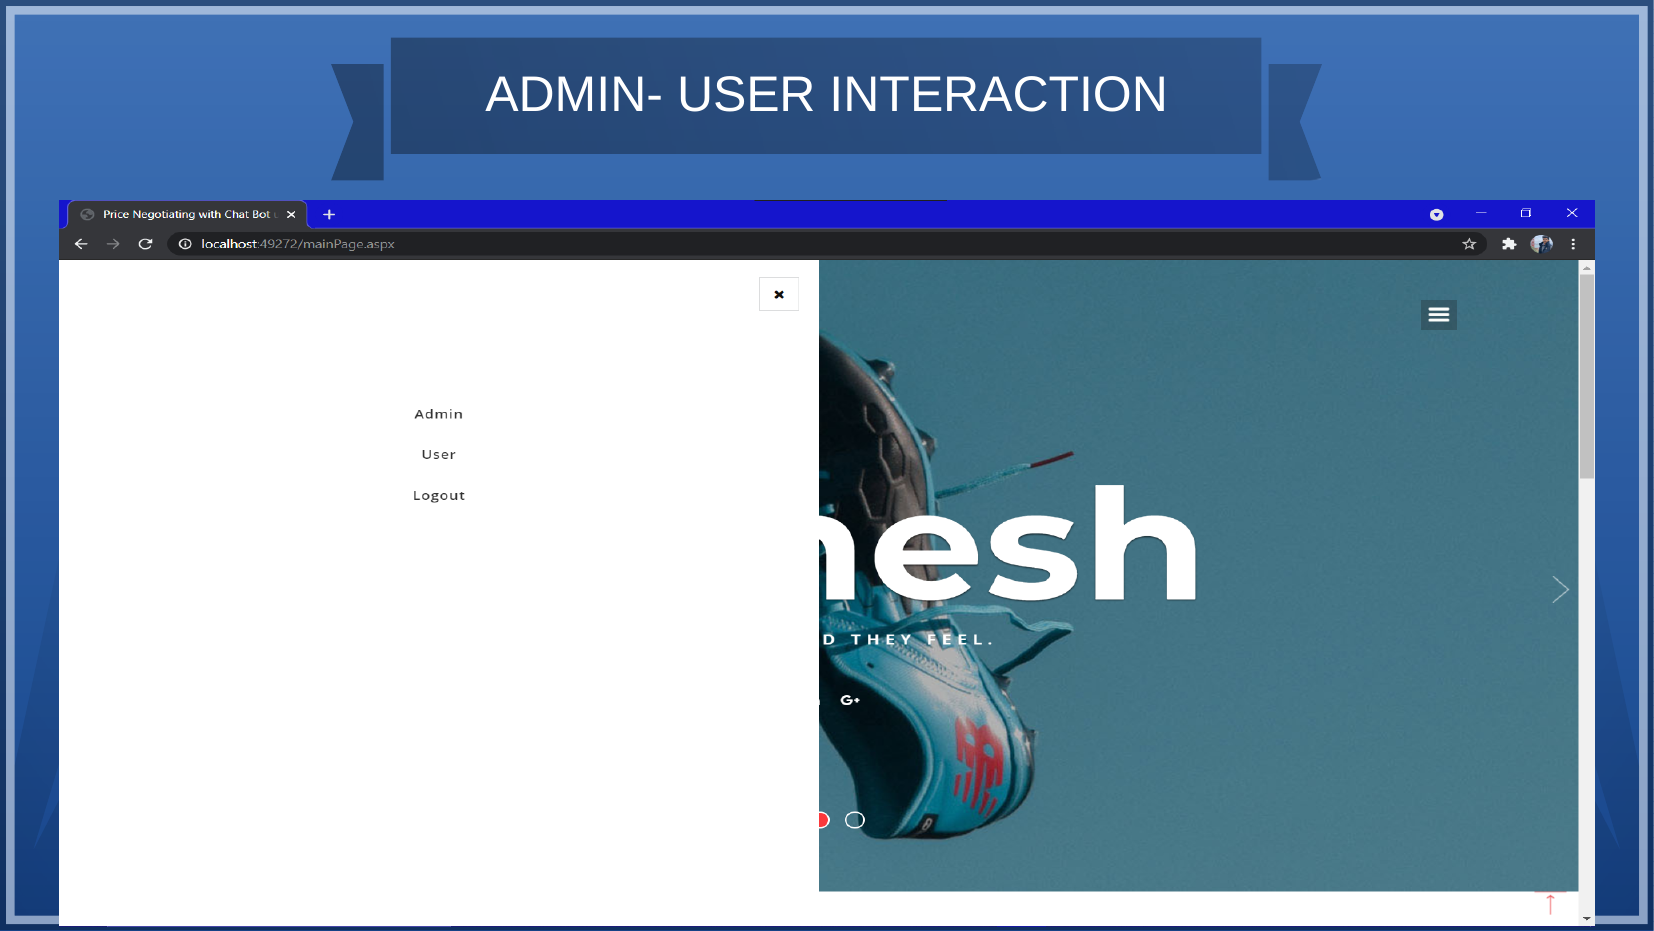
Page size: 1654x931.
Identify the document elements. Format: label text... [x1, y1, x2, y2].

title ADMIN- USER INTERACTION [389, 35, 1264, 154]
picture [59, 200, 1595, 927]
